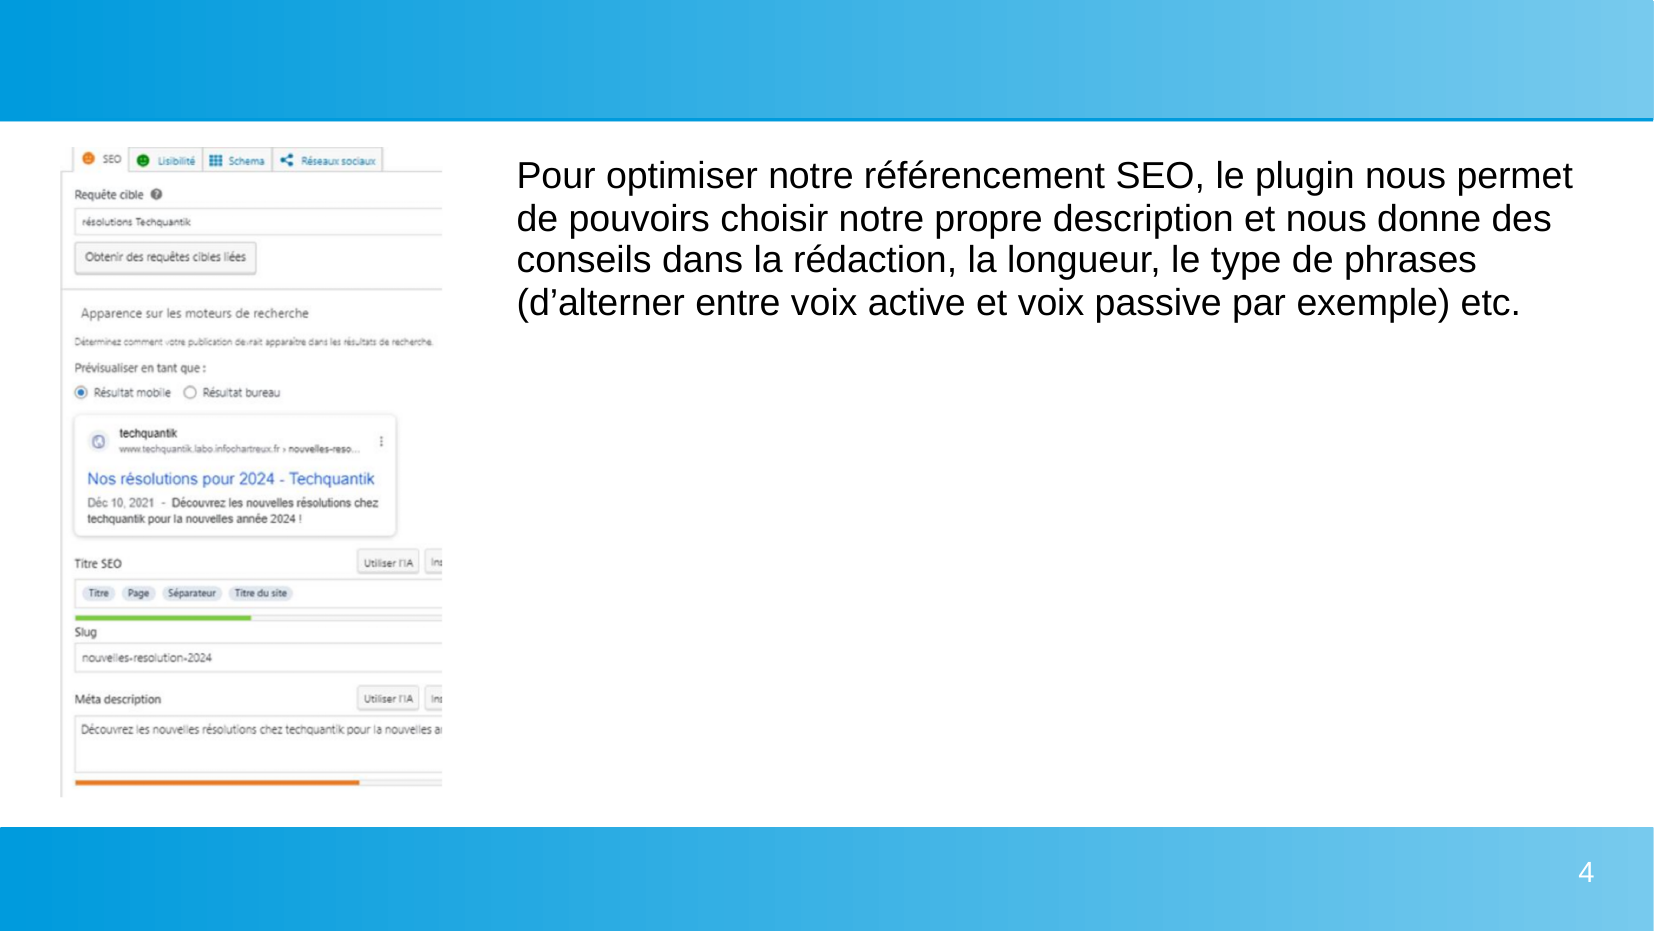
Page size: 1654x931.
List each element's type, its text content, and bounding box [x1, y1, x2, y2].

picture [60, 147, 443, 798]
text_box Pour optimiser notre référencement SEO, le plugin nous permet de pouvoirs choisir notre propre description et nous donne des conseils dans la rédaction, la longueur, le type de phrases (d’alterner entre voix active et voix passive par exemple) etc. [501, 147, 1625, 798]
